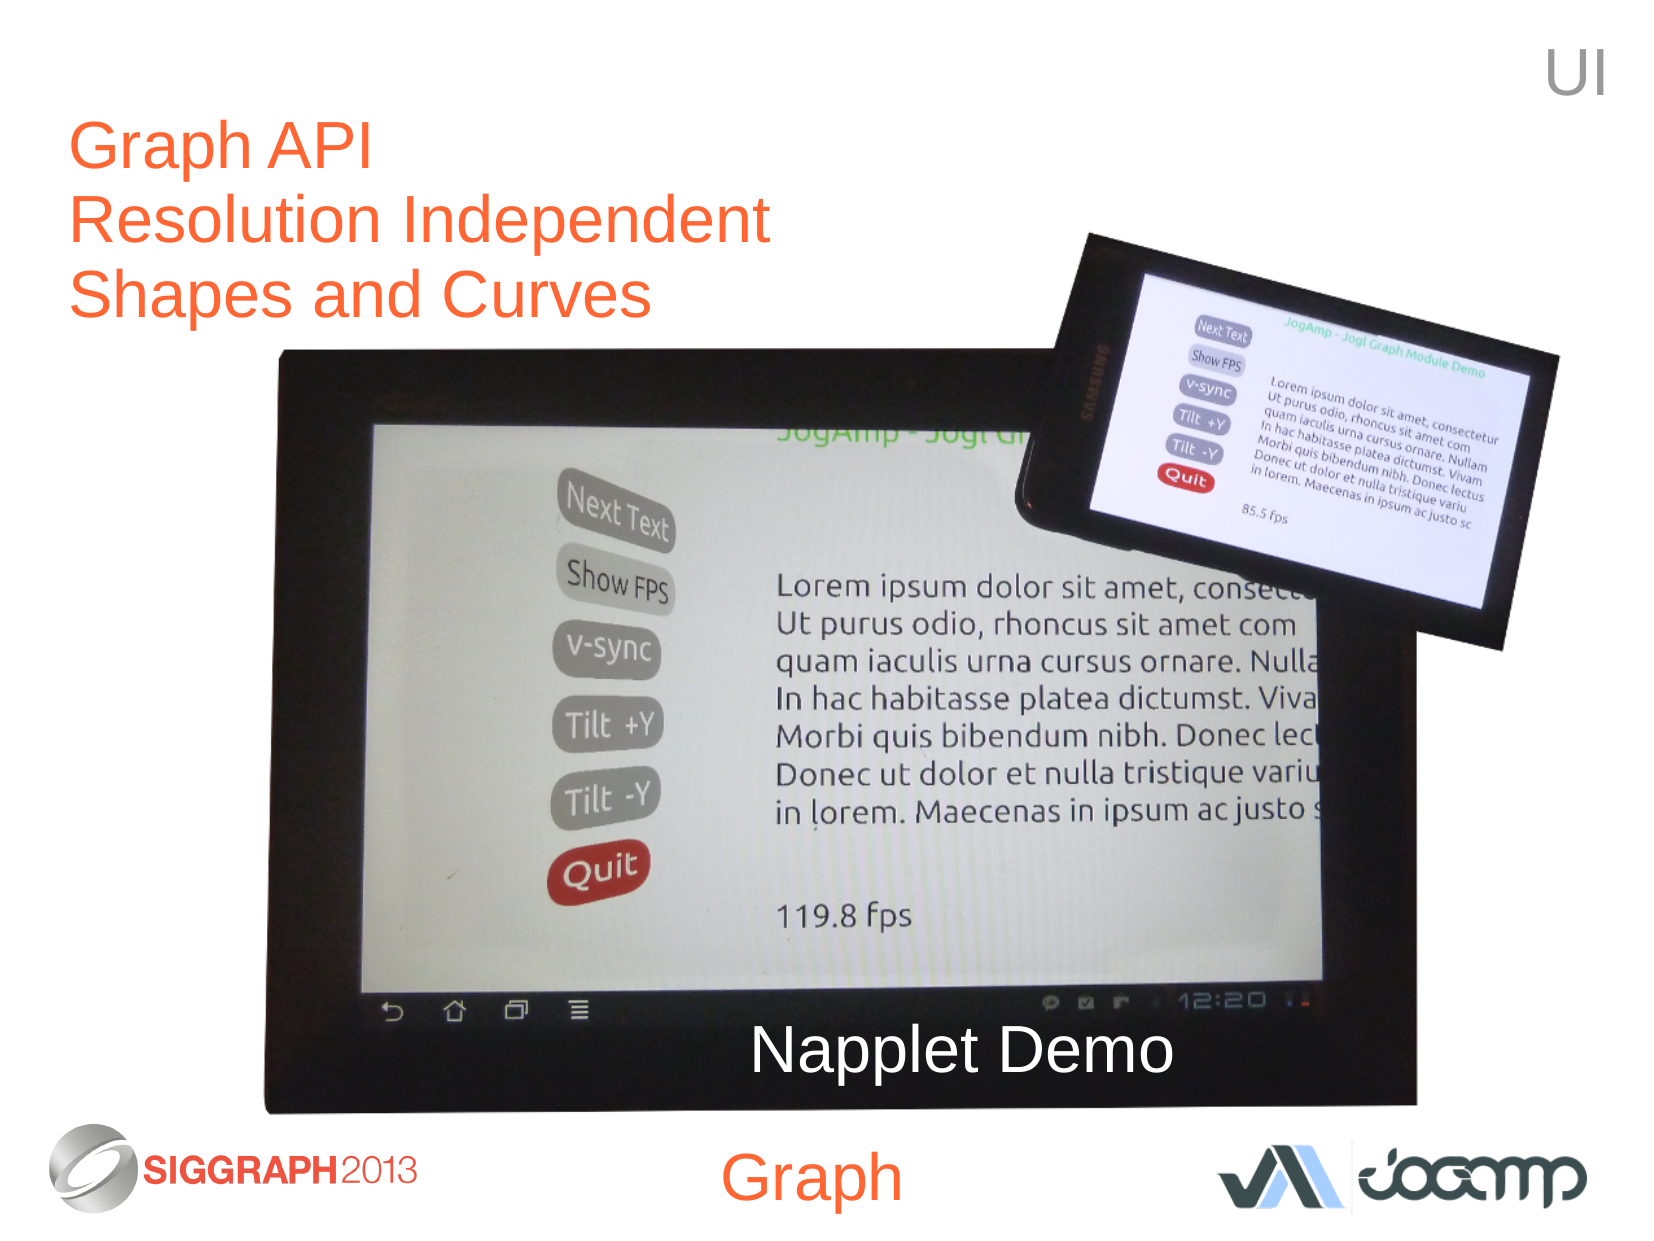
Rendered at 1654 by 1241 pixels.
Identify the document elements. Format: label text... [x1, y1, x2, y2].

picture [1215, 1139, 1587, 1215]
text_box Graph [720, 1140, 936, 1216]
text_box UI [1529, 27, 1642, 132]
text_box Napplet Demo [735, 1005, 1193, 1095]
picture [45, 224, 1571, 1215]
subtitle Graph API Resolution Independent Shapes and Curves [68, 49, 1576, 391]
